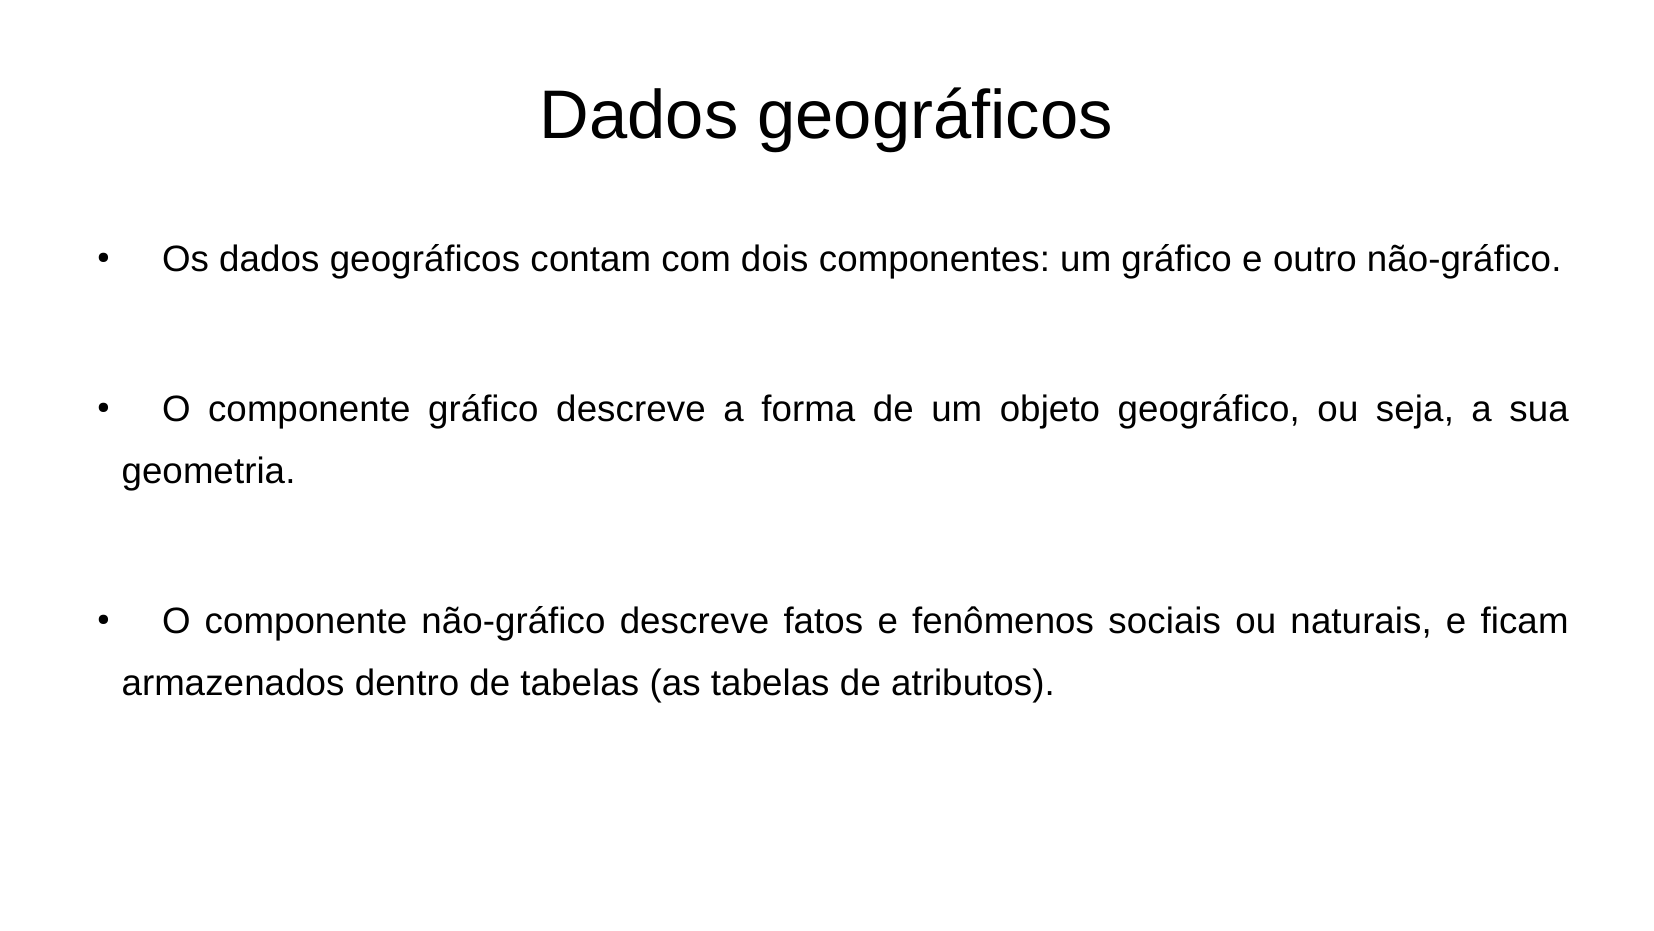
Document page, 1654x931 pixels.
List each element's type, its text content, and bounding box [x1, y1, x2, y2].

list Os dados geográficos contam com dois componentes: um gráfico e outro não-gráfico. O componente gráfico descreve a forma de um objeto geográfico, ou seja, a sua geometria. O componente não-gráfico descreve fatos e fenômenos sociais ou naturais, e ficam armazenados dentro de tabelas (as tabelas de atributos). [82, 217, 1571, 758]
title Dados geográficos [82, 37, 1571, 193]
